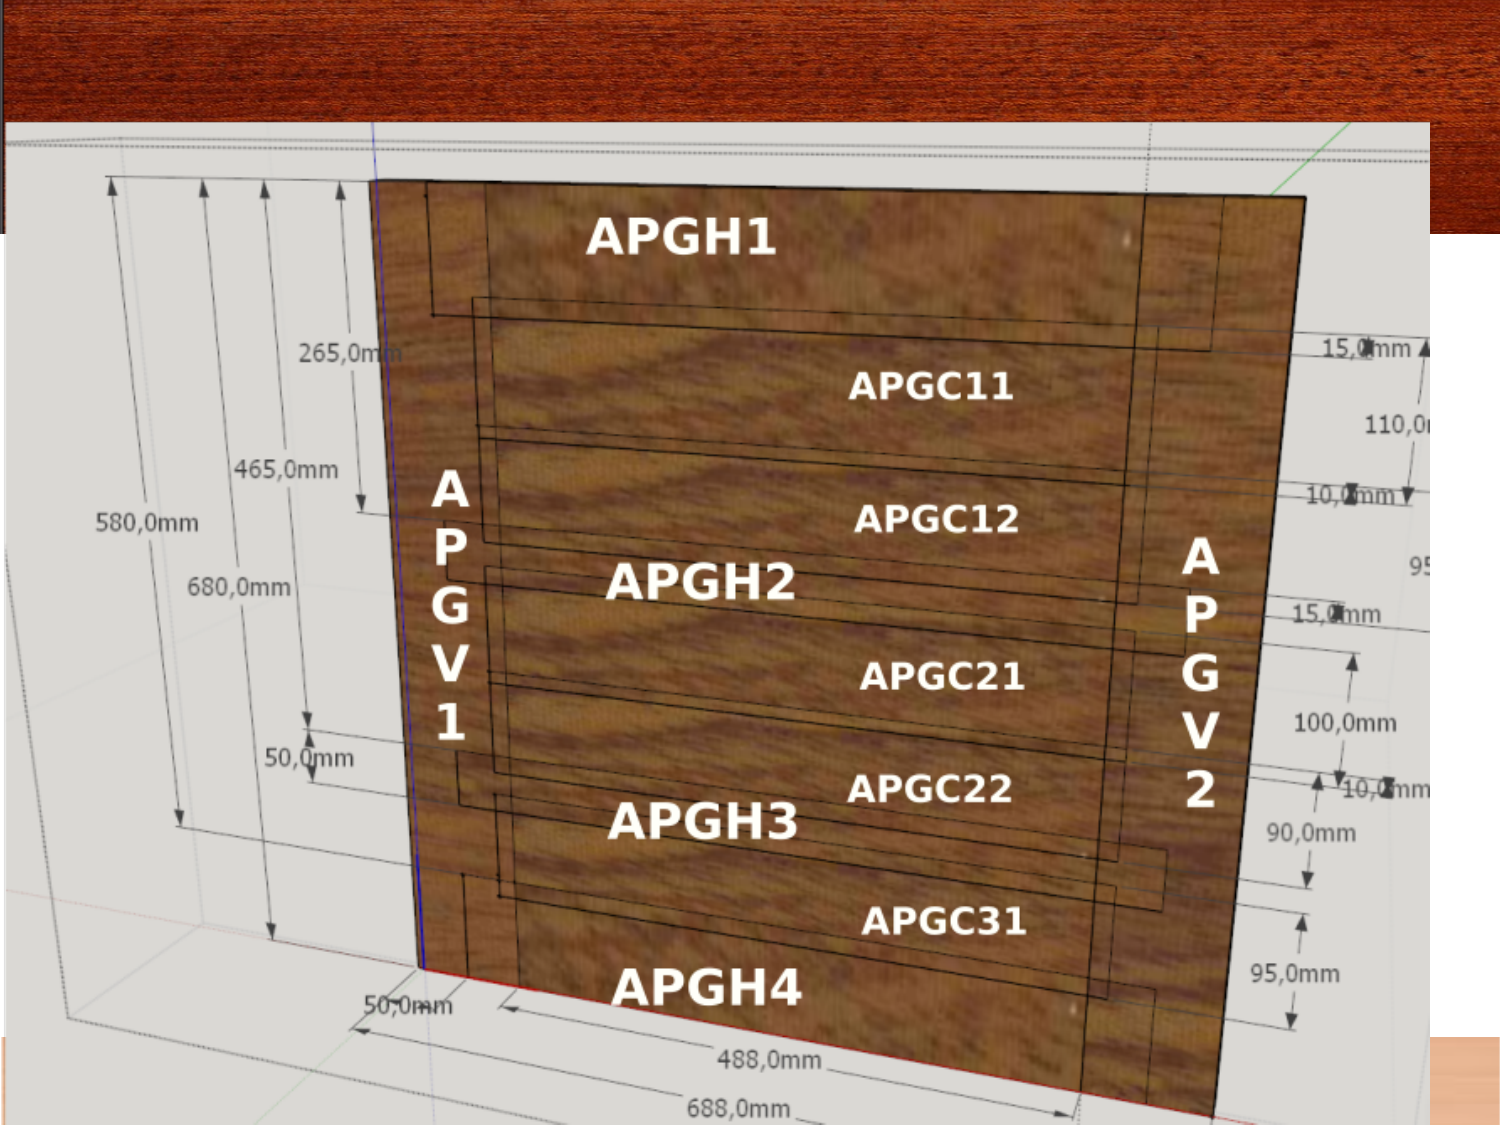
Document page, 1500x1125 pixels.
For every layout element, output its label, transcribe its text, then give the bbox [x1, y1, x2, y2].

picture [0, 0, 1500, 1125]
title AT [75, 45, 1425, 92]
